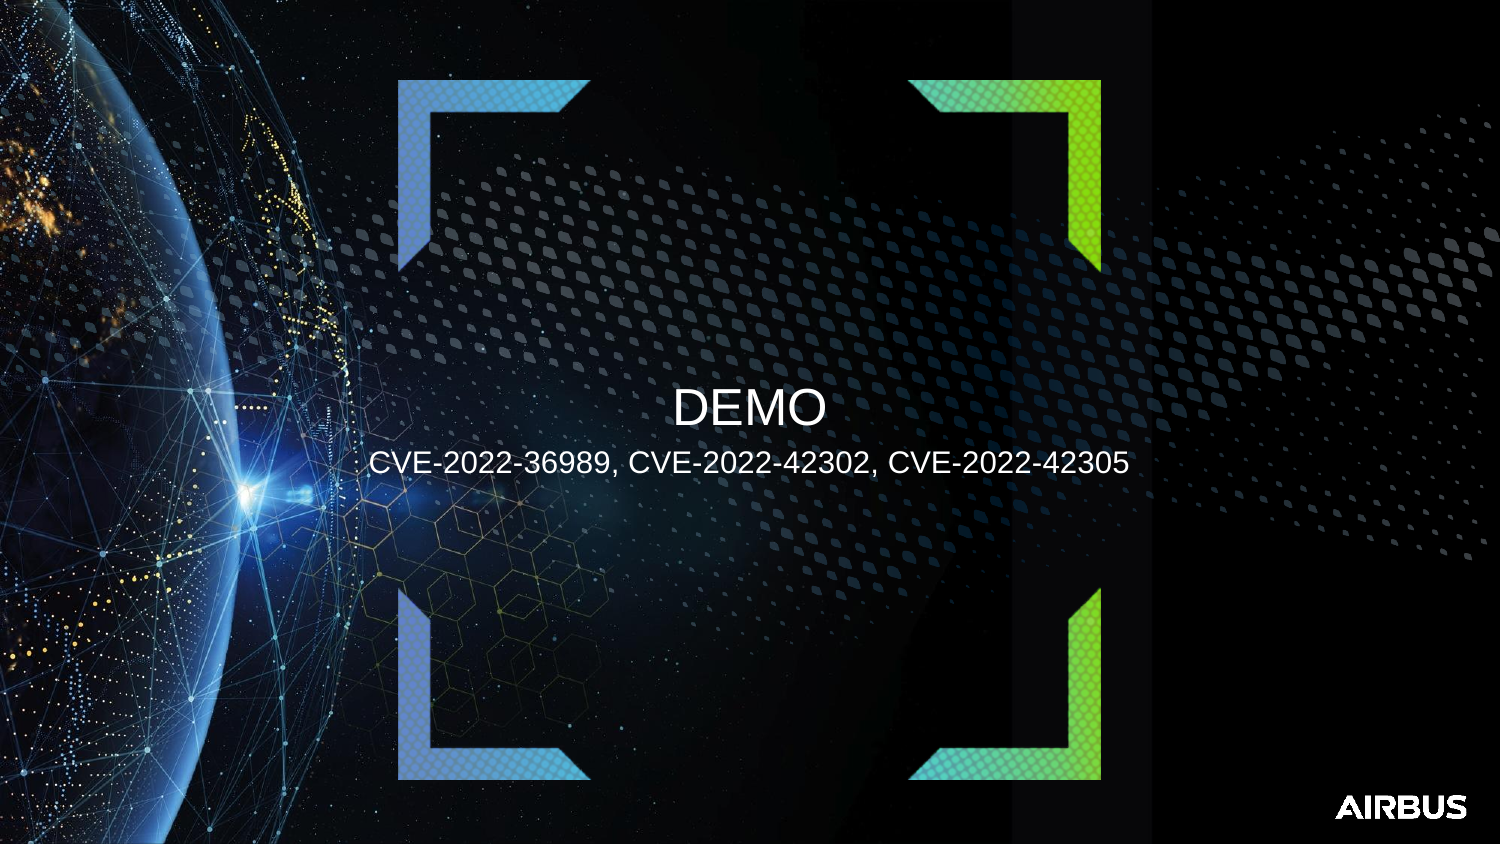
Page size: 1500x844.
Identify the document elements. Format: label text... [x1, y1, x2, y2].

list DEMO CVE-2022-36989, CVE-2022-42302, CVE-2022-42305 [349, 332, 1151, 511]
picture [0, 0, 1500, 844]
